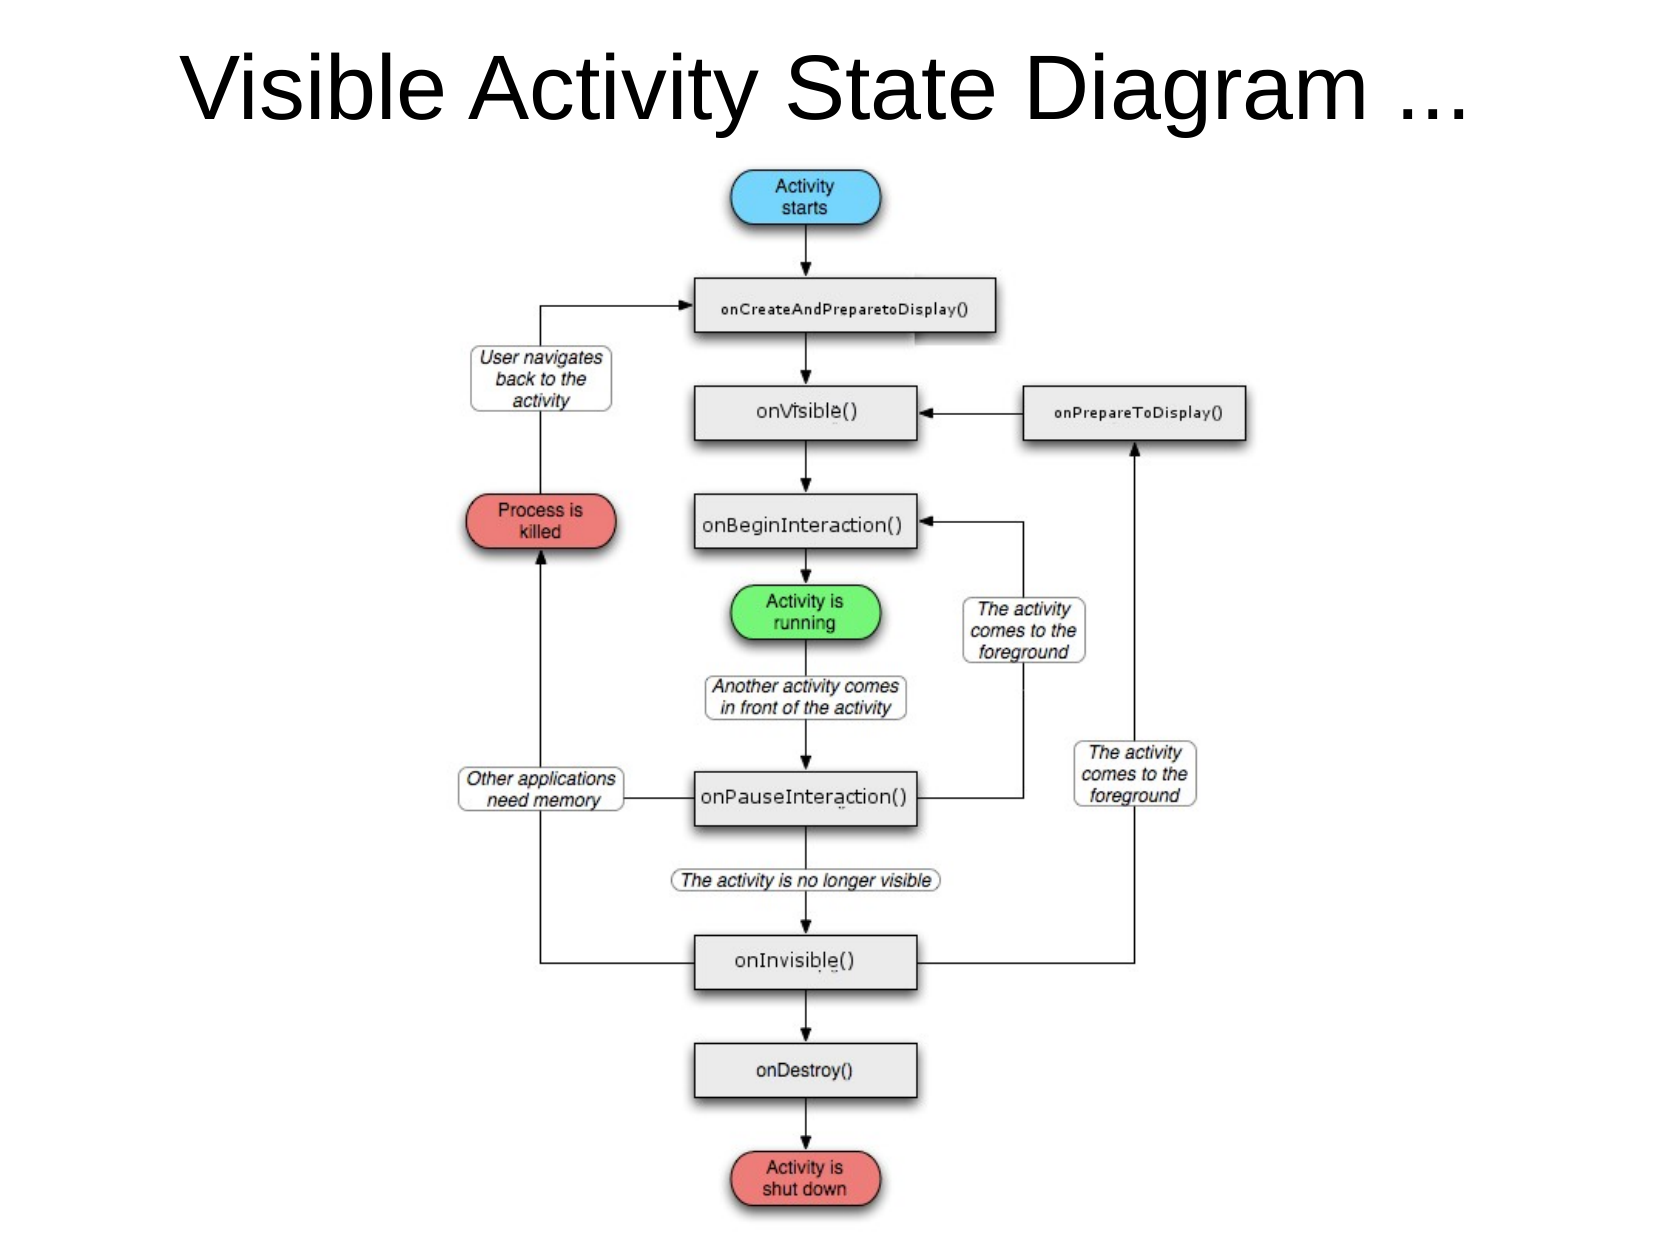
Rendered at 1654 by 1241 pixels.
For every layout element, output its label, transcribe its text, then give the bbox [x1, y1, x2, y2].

picture [435, 145, 1276, 1241]
title Visible Activity State Diagram ... [82, 0, 1571, 192]
